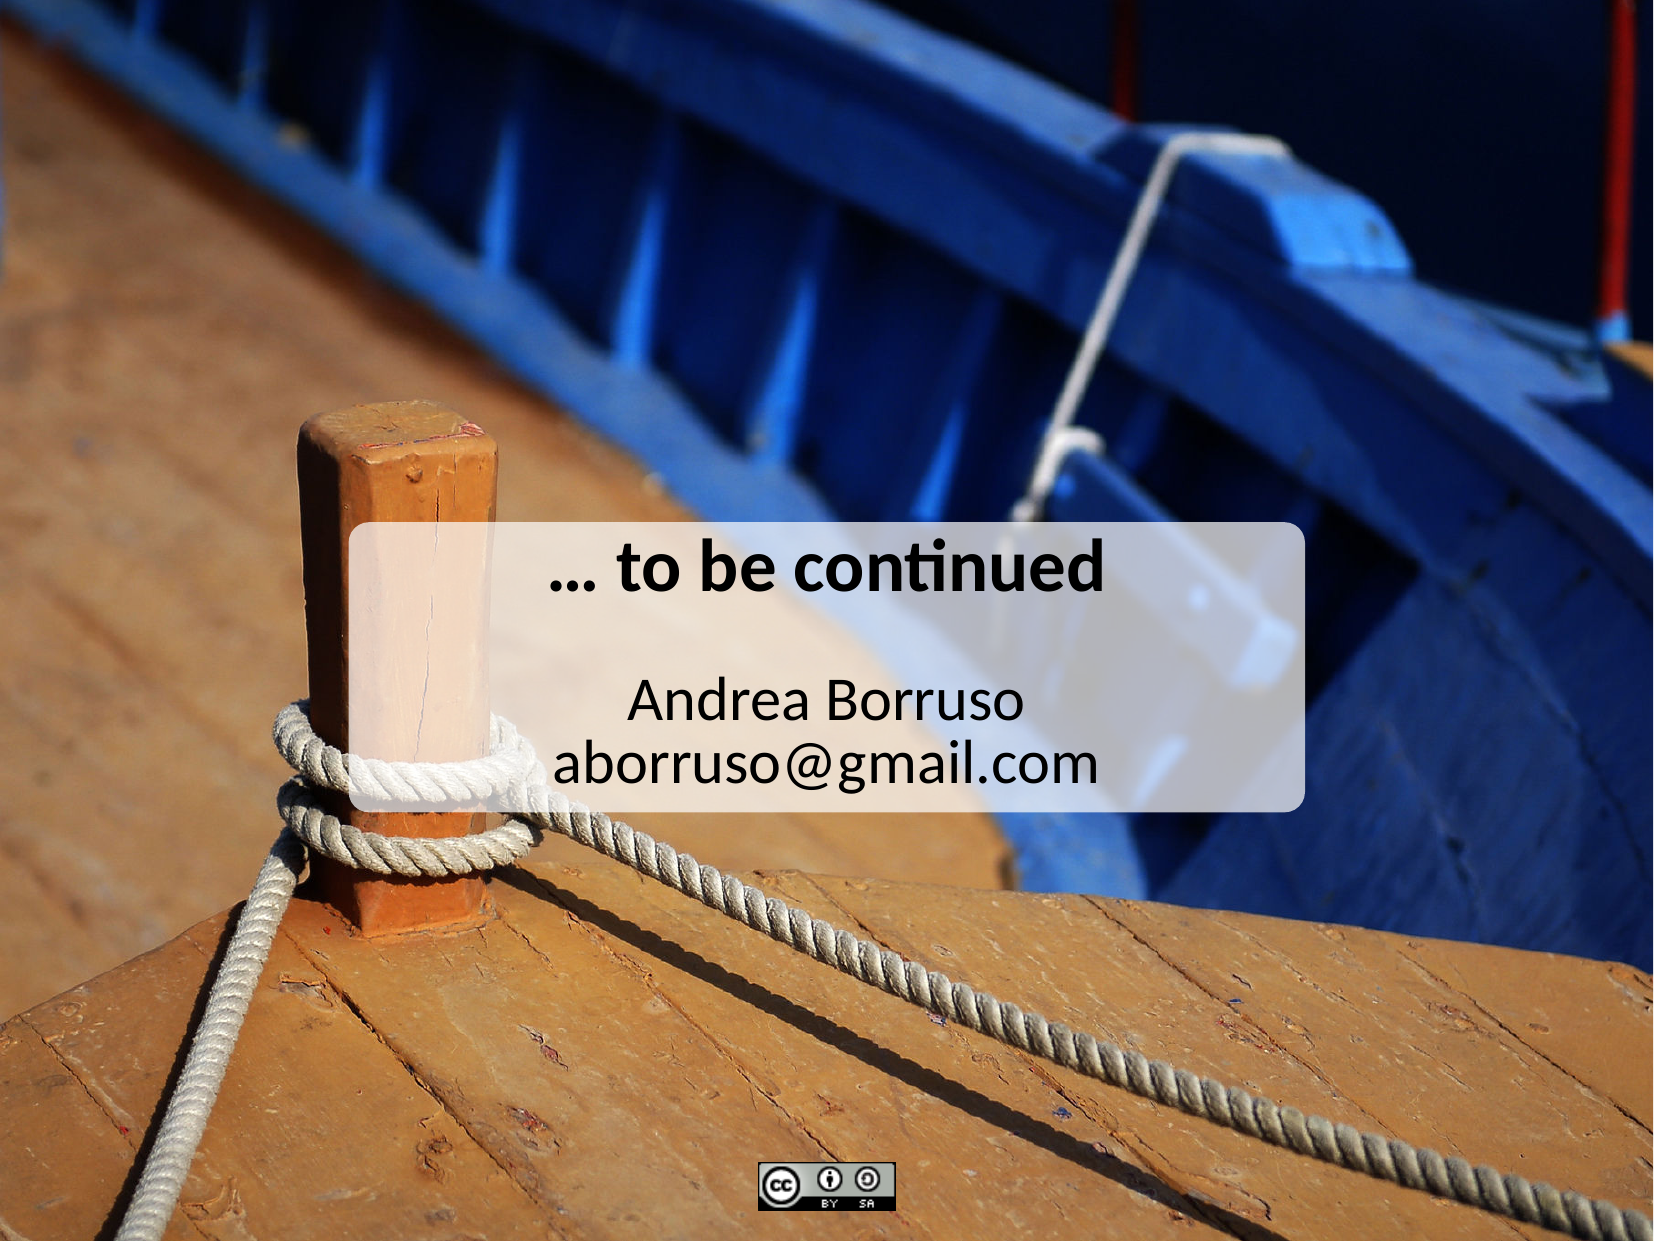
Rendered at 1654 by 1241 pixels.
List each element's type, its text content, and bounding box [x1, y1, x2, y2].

picture [0, 0, 1654, 1241]
text_box … to be continued Andrea Borruso aborruso@gmail.com [348, 522, 1306, 813]
